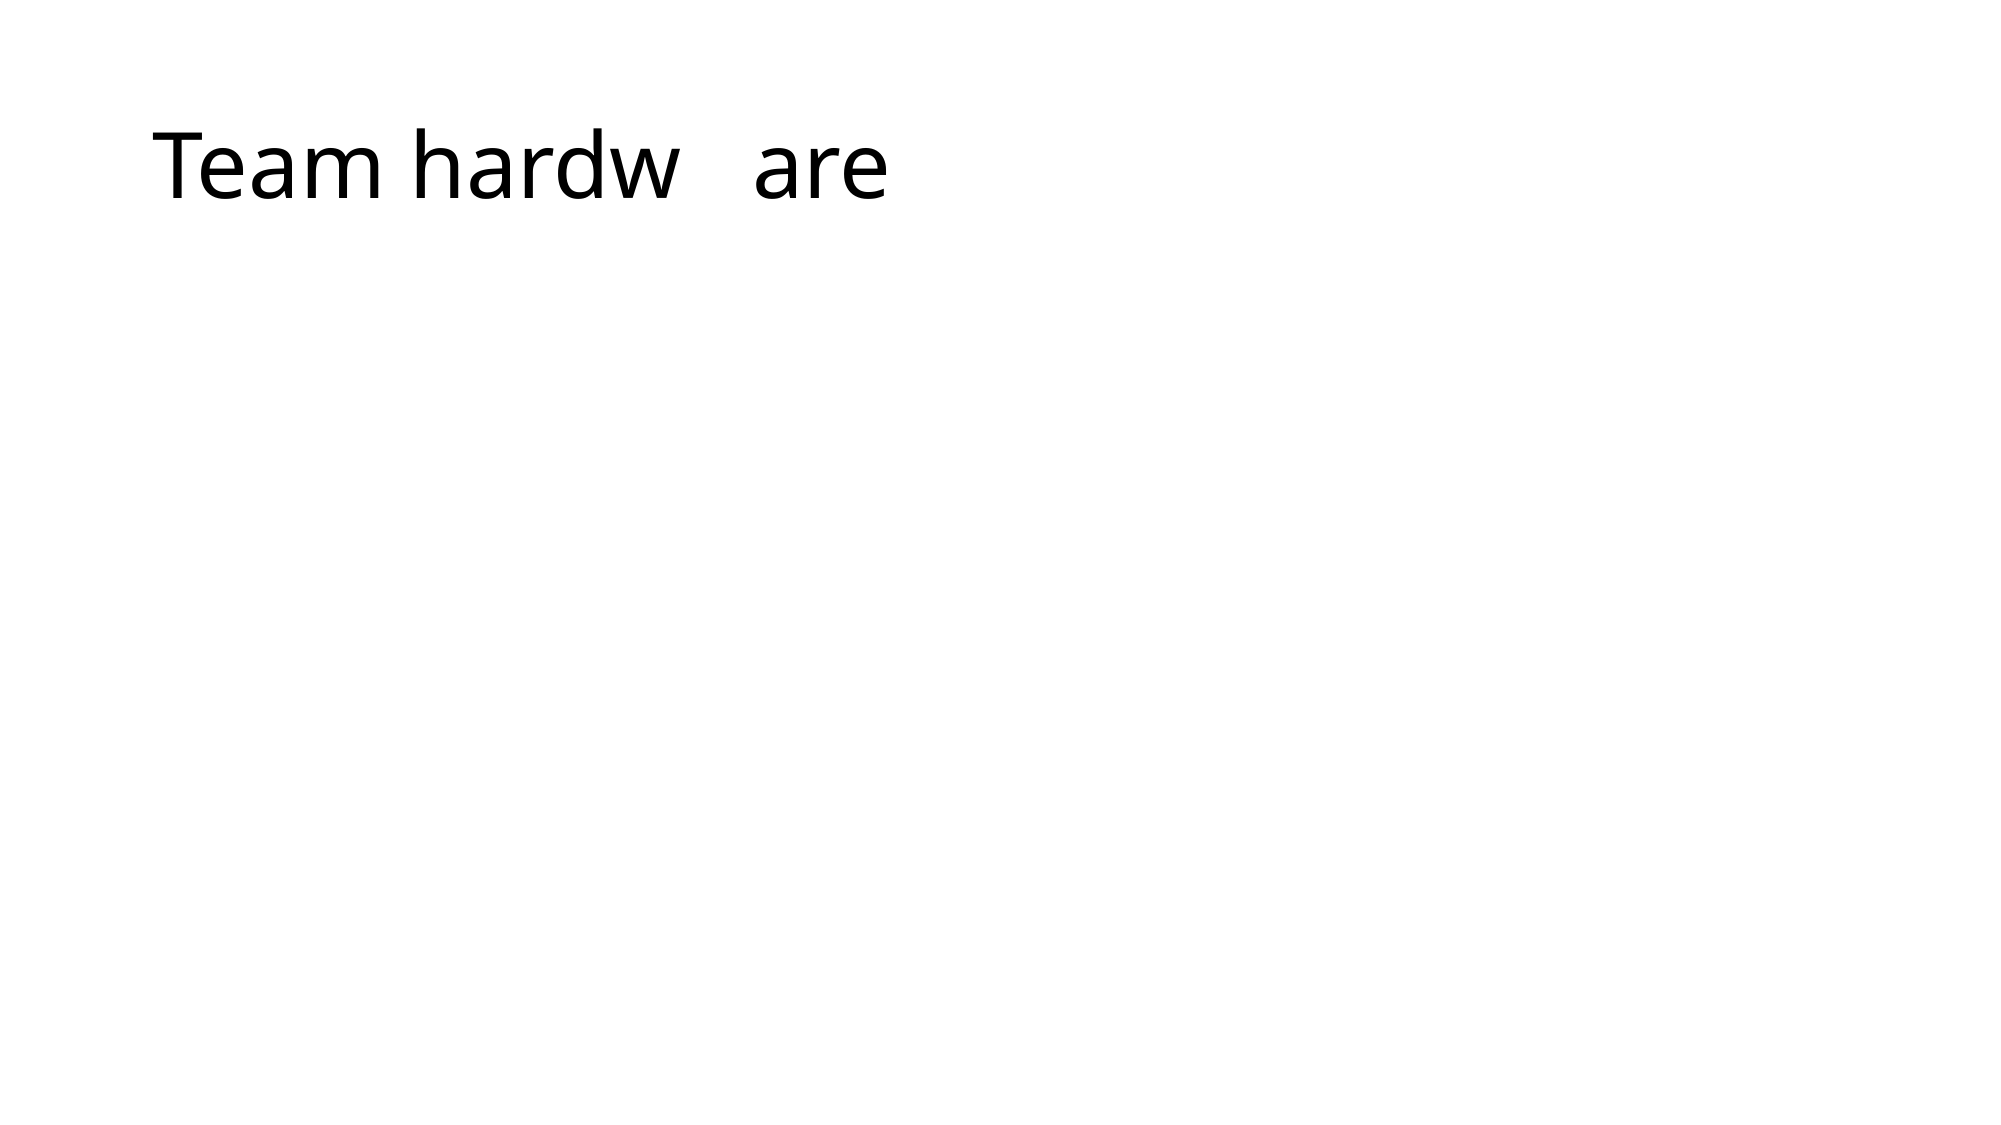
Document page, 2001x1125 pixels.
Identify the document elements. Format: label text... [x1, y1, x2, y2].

title Team hardw are [137, 59, 1863, 278]
